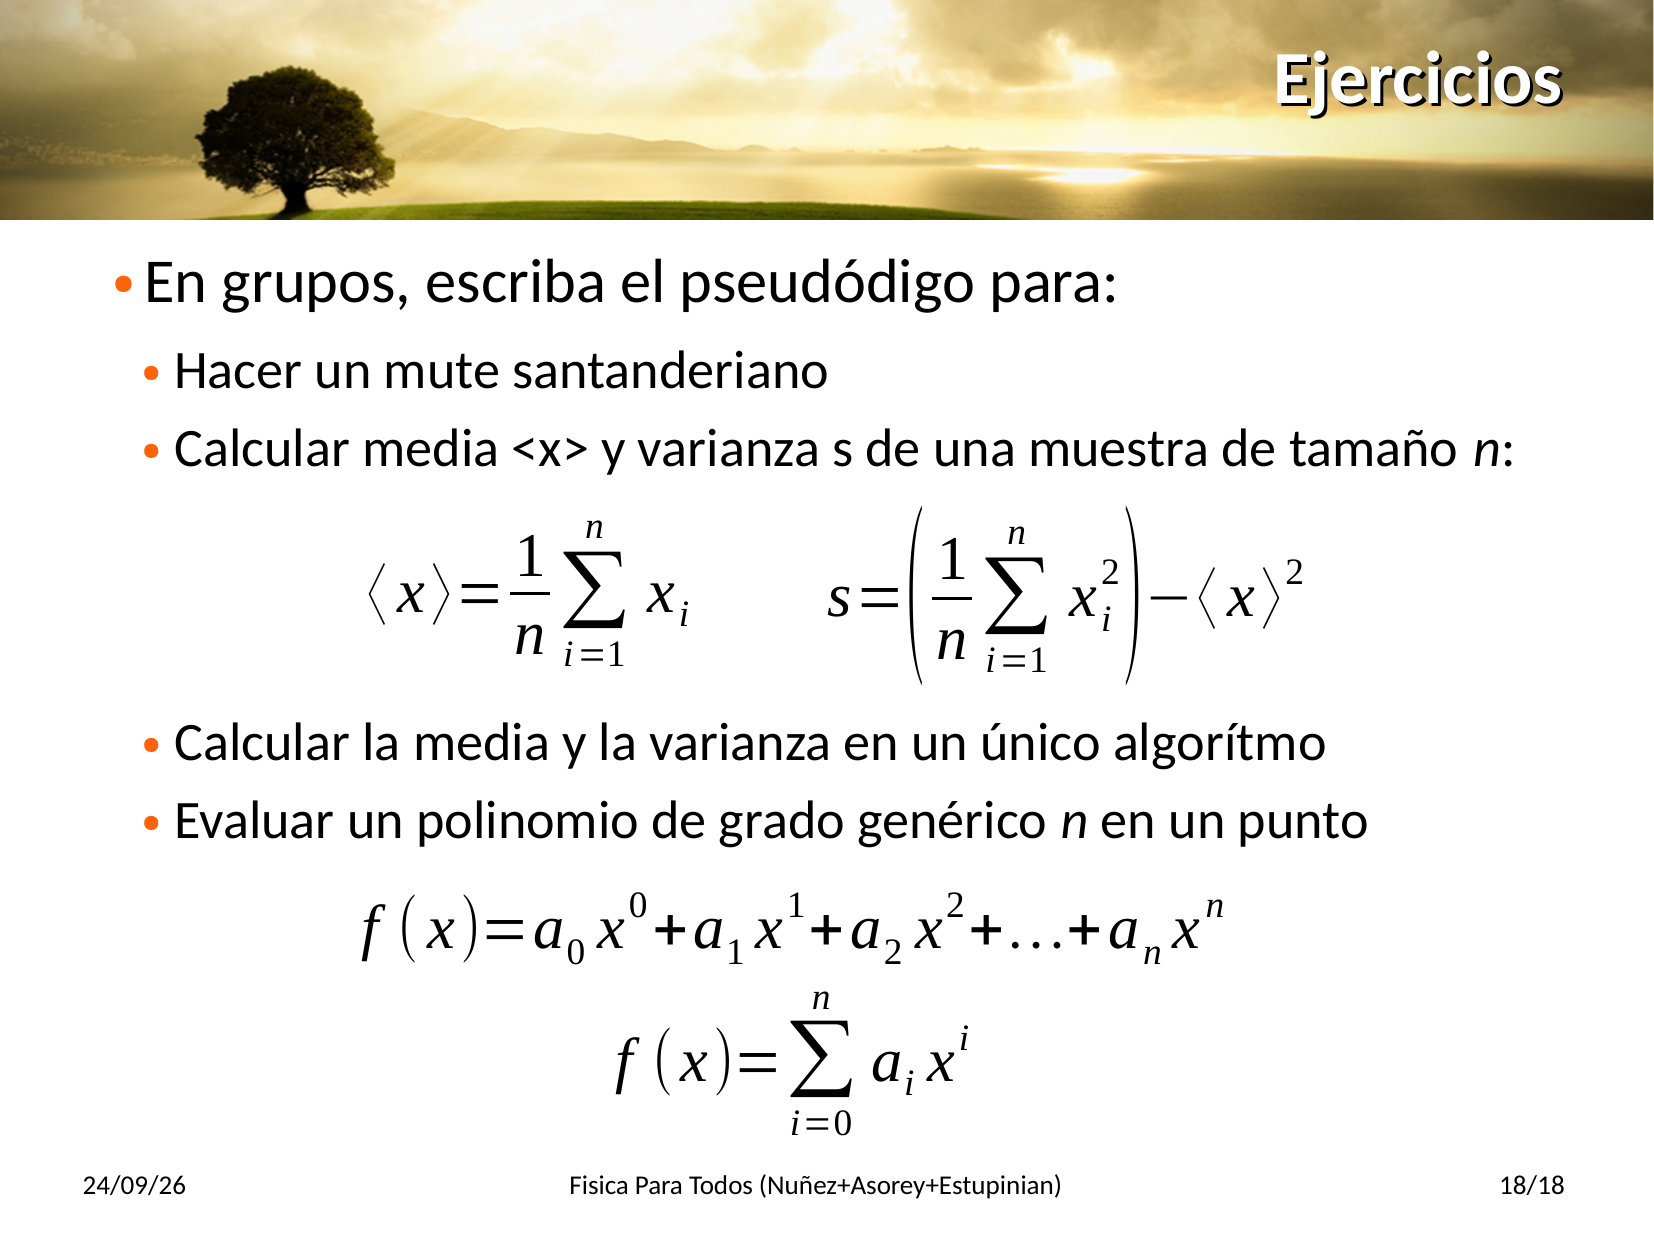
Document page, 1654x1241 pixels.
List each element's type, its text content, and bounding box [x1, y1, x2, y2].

chart [341, 885, 1231, 1145]
chart [818, 502, 1310, 689]
picture [0, 0, 1654, 220]
list En grupos, escriba el pseudódigo para: Hacer un mute santanderiano Calcular media <x> y varianza s de una muestra de tamaño n: Calcular la media y la varianza en un único algorítmo Evaluar un polinomio de grado genérico n en un punto [82, 255, 1571, 1126]
title Ejercicios [75, 19, 1564, 151]
chart [360, 506, 697, 676]
